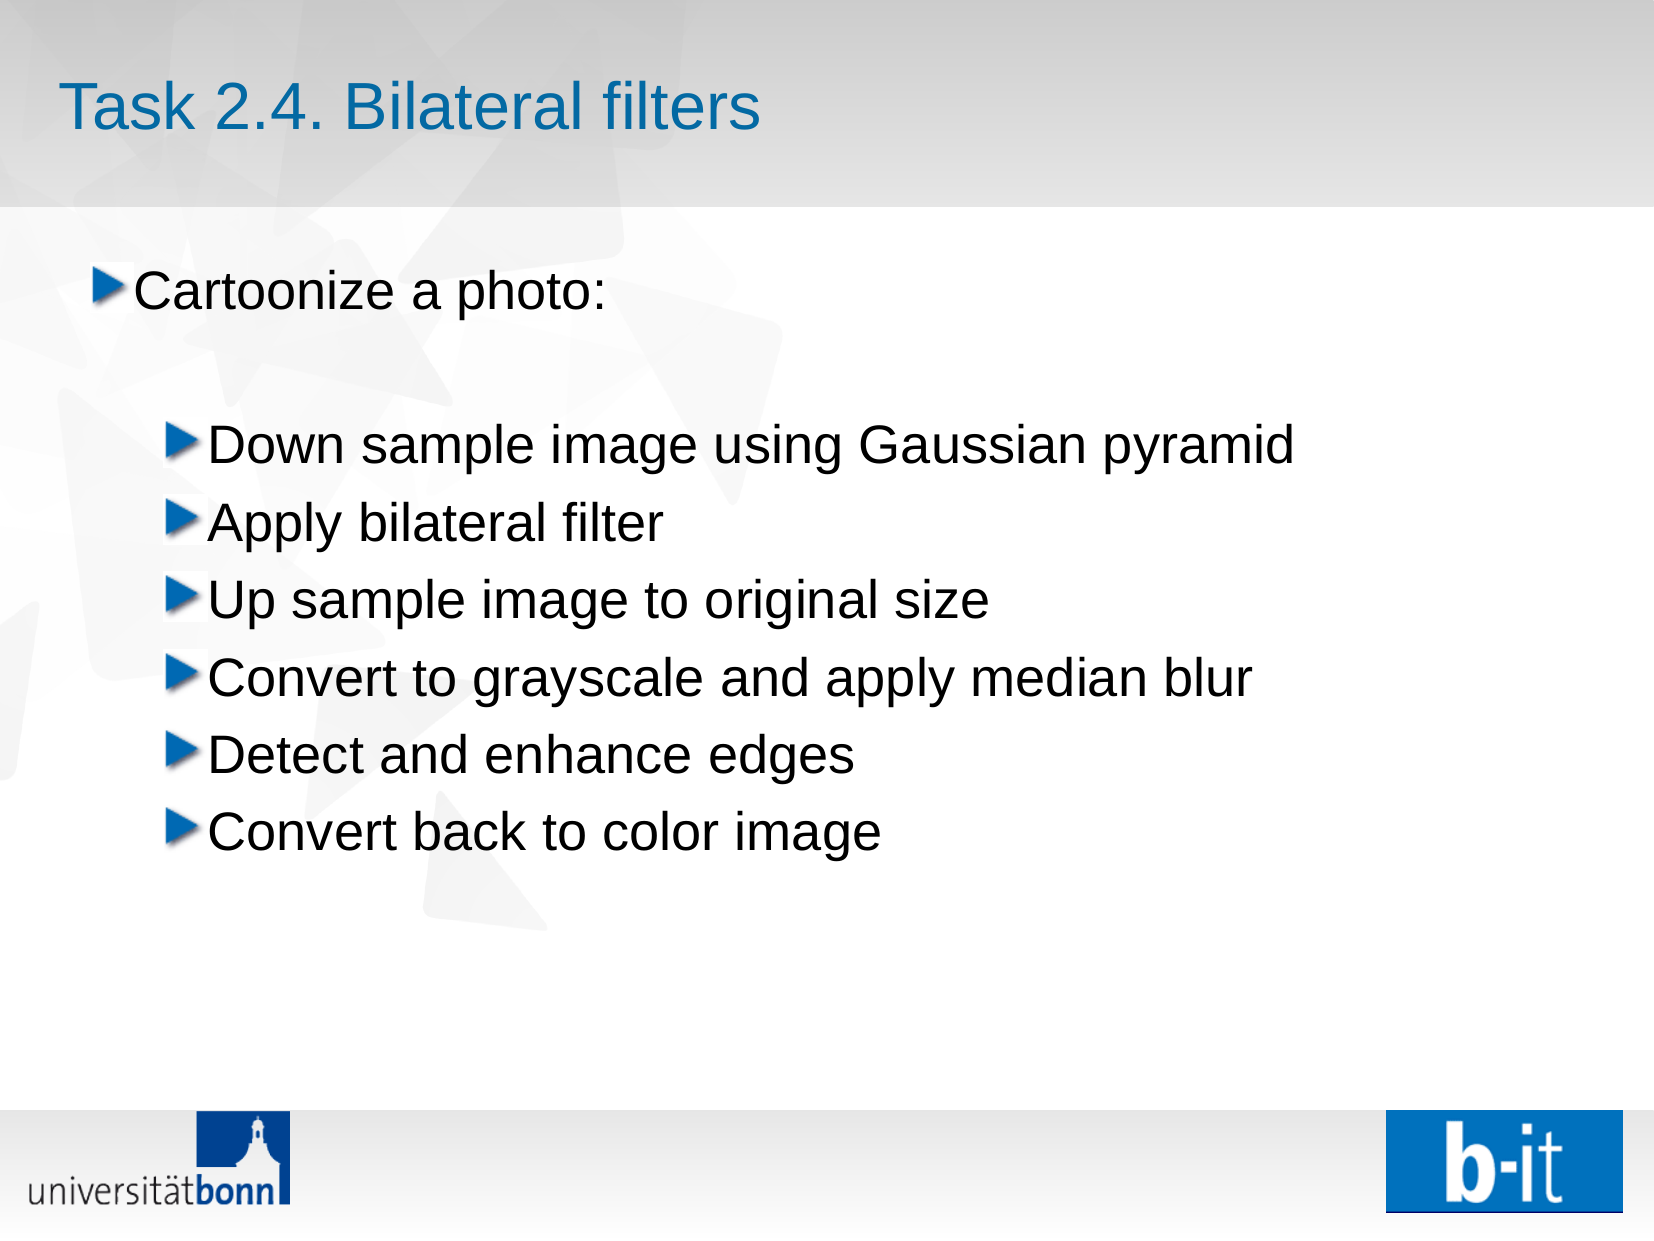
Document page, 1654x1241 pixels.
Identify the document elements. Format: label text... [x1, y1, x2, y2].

picture [0, 0, 783, 931]
picture [1386, 1110, 1623, 1213]
picture [28, 1087, 290, 1229]
text_box Cartoonize a photo: Down sample image using Gaussian pyramid Apply bilateral filter Up sample image to original size Convert to grayscale and apply median blur Detect and enhance edges Convert back to color image [90, 255, 1561, 985]
title Task 2.4. Bilateral filters [59, 29, 1595, 178]
